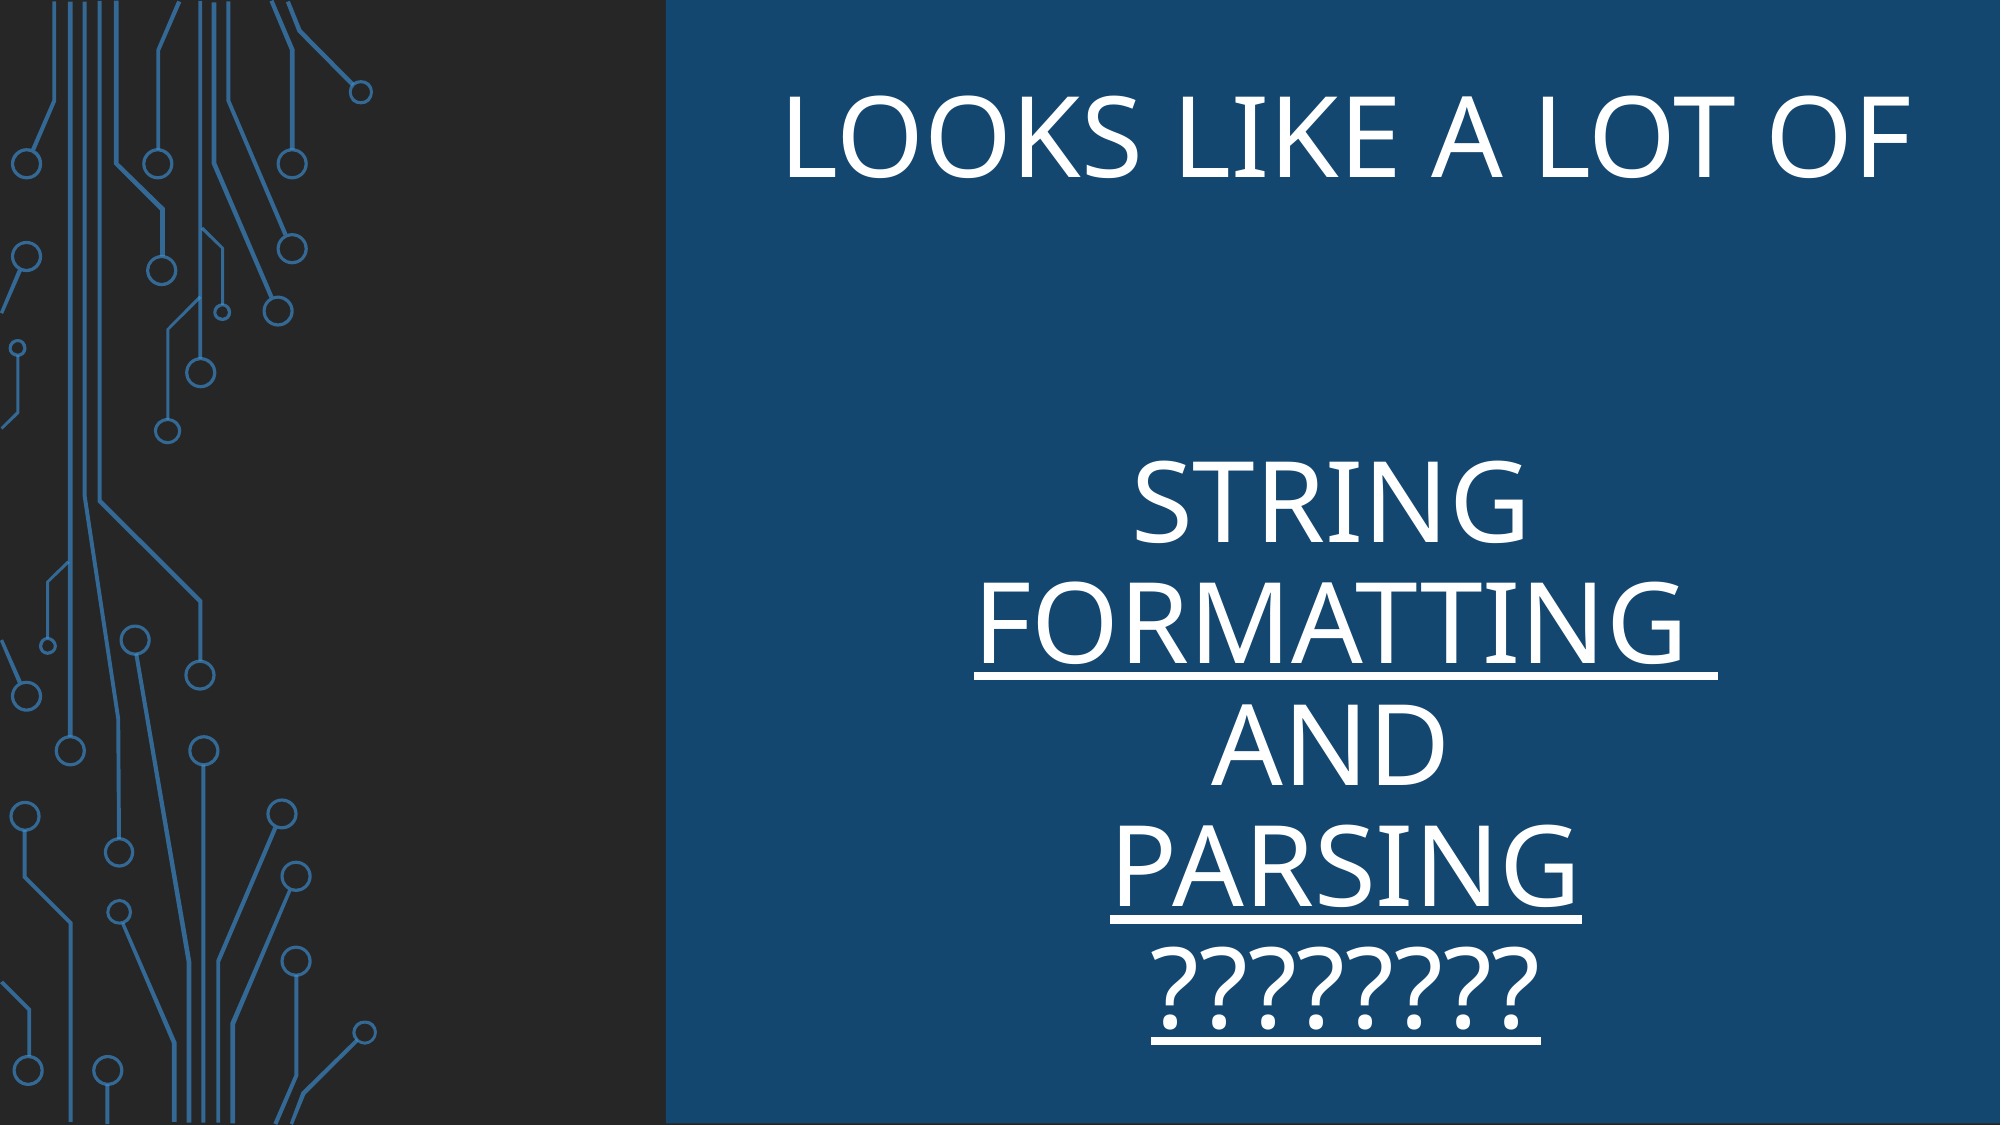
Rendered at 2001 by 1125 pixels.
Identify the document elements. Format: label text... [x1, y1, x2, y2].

text_box [0, 0, 2000, 1125]
title Looks like a lot of string formatting and parsing ???????? [763, 72, 1929, 1061]
